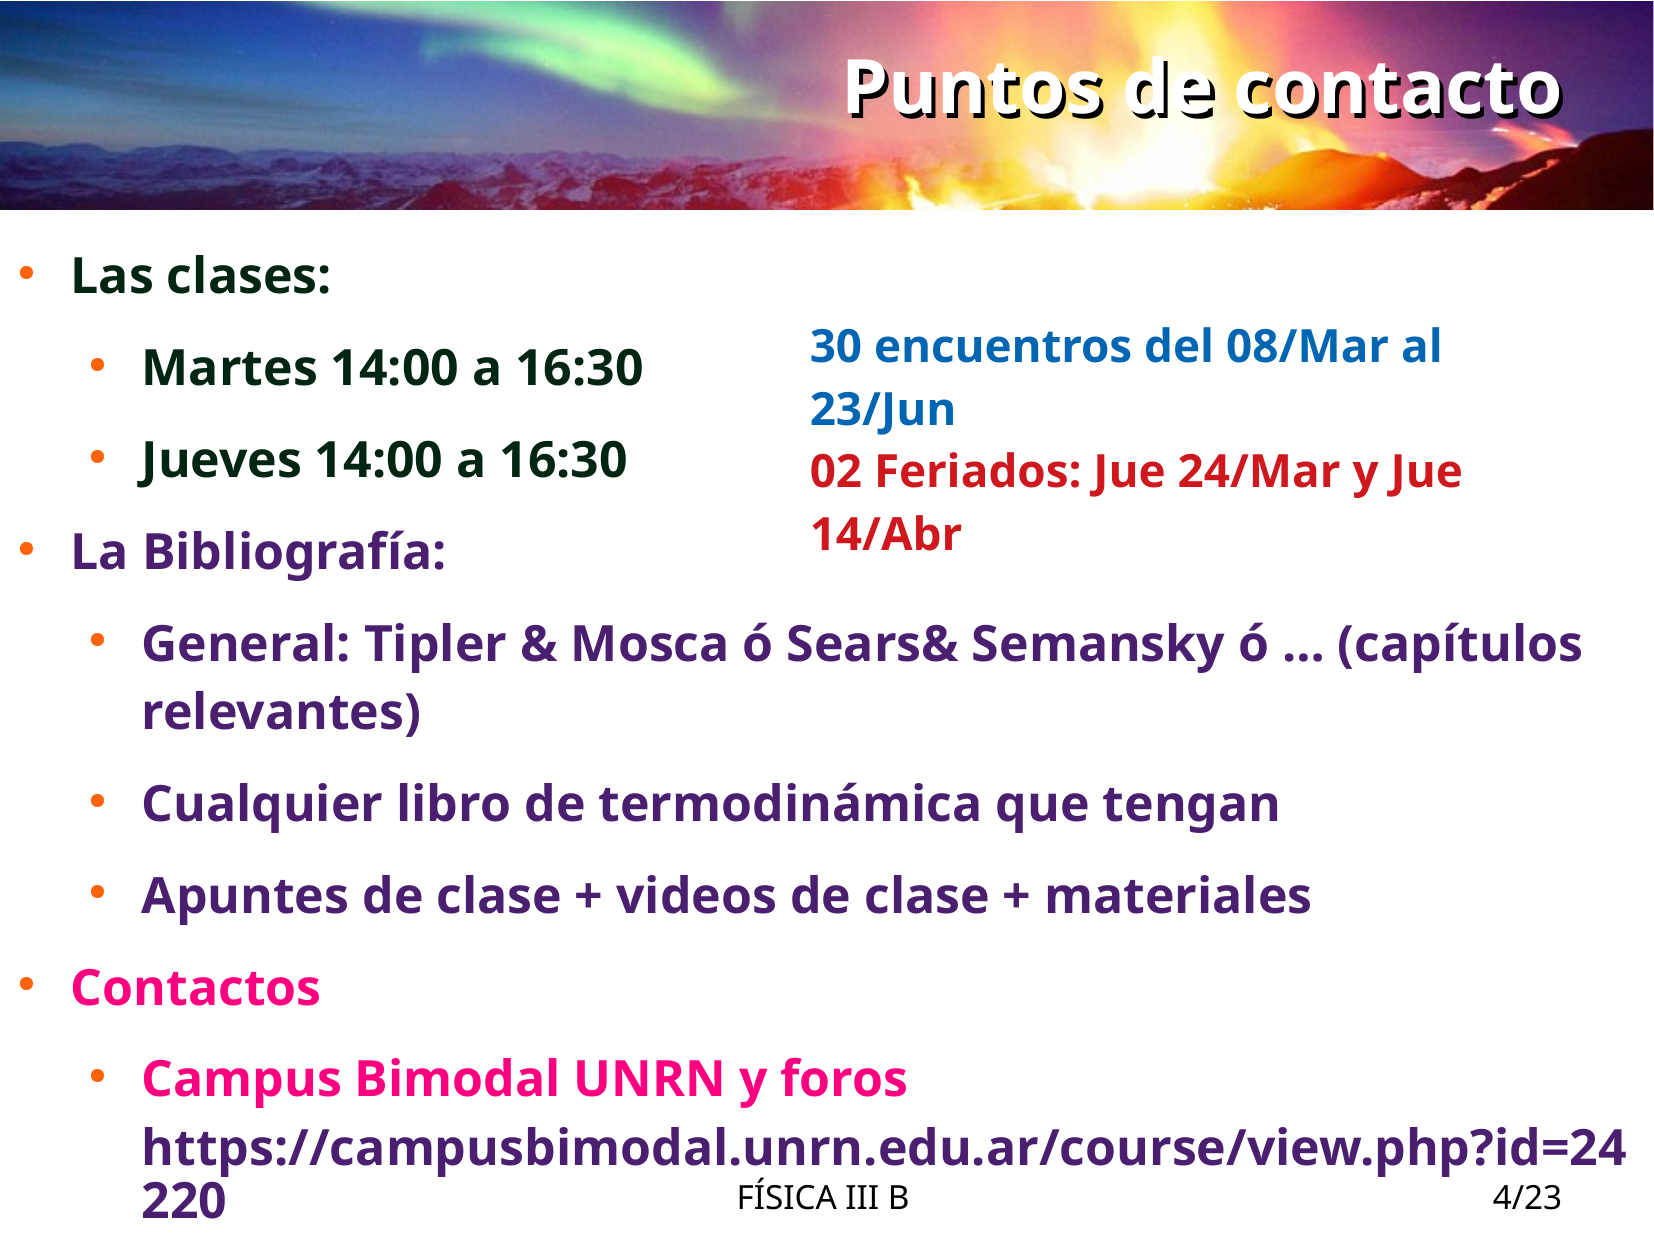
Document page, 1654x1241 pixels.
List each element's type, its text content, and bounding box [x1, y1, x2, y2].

text_box 30 encuentros del 08/Mar al 23/Jun 02 Feriados: Jue 24/Mar y Jue 14/Abr [795, 306, 1576, 535]
picture [0, 1, 1654, 210]
title Puntos de contacto [75, 19, 1564, 151]
list Las clases: Martes 14:00 a 16:30 Jueves 14:00 a 16:30 La Bibliografía: General: Tipler & Mosca ó Sears& Semansky ó … (capítulos relevantes) Cualquier libro de termodinámica que tengan Apuntes de clase + videos de clase + materiales Contactos Campus Bimodal UNRN y foros https://campusbimodal.unrn.edu.ar/course/view.php?id=24220 [0, 240, 1636, 1037]
